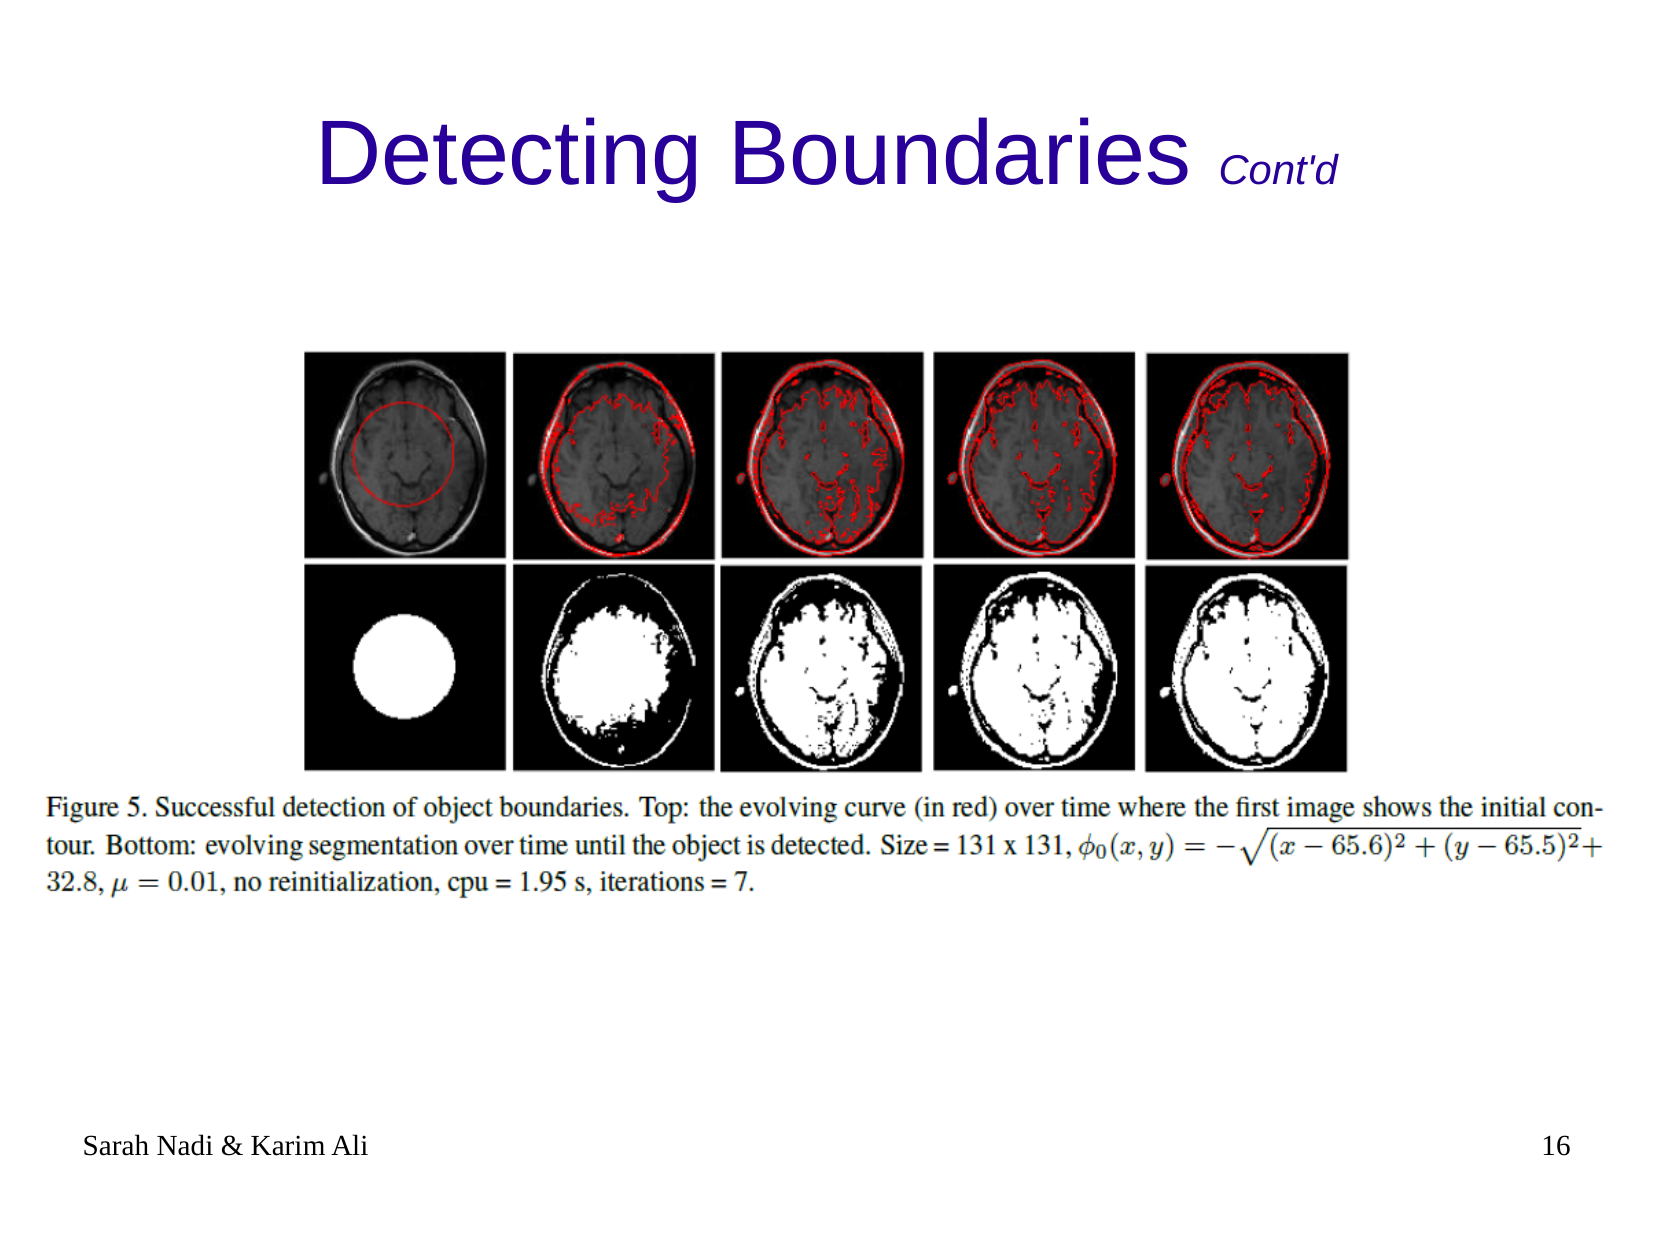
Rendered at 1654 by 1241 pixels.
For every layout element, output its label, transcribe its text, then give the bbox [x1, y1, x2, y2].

title Detecting Boundaries Cont'd [82, 56, 1571, 250]
picture [45, 340, 1609, 901]
